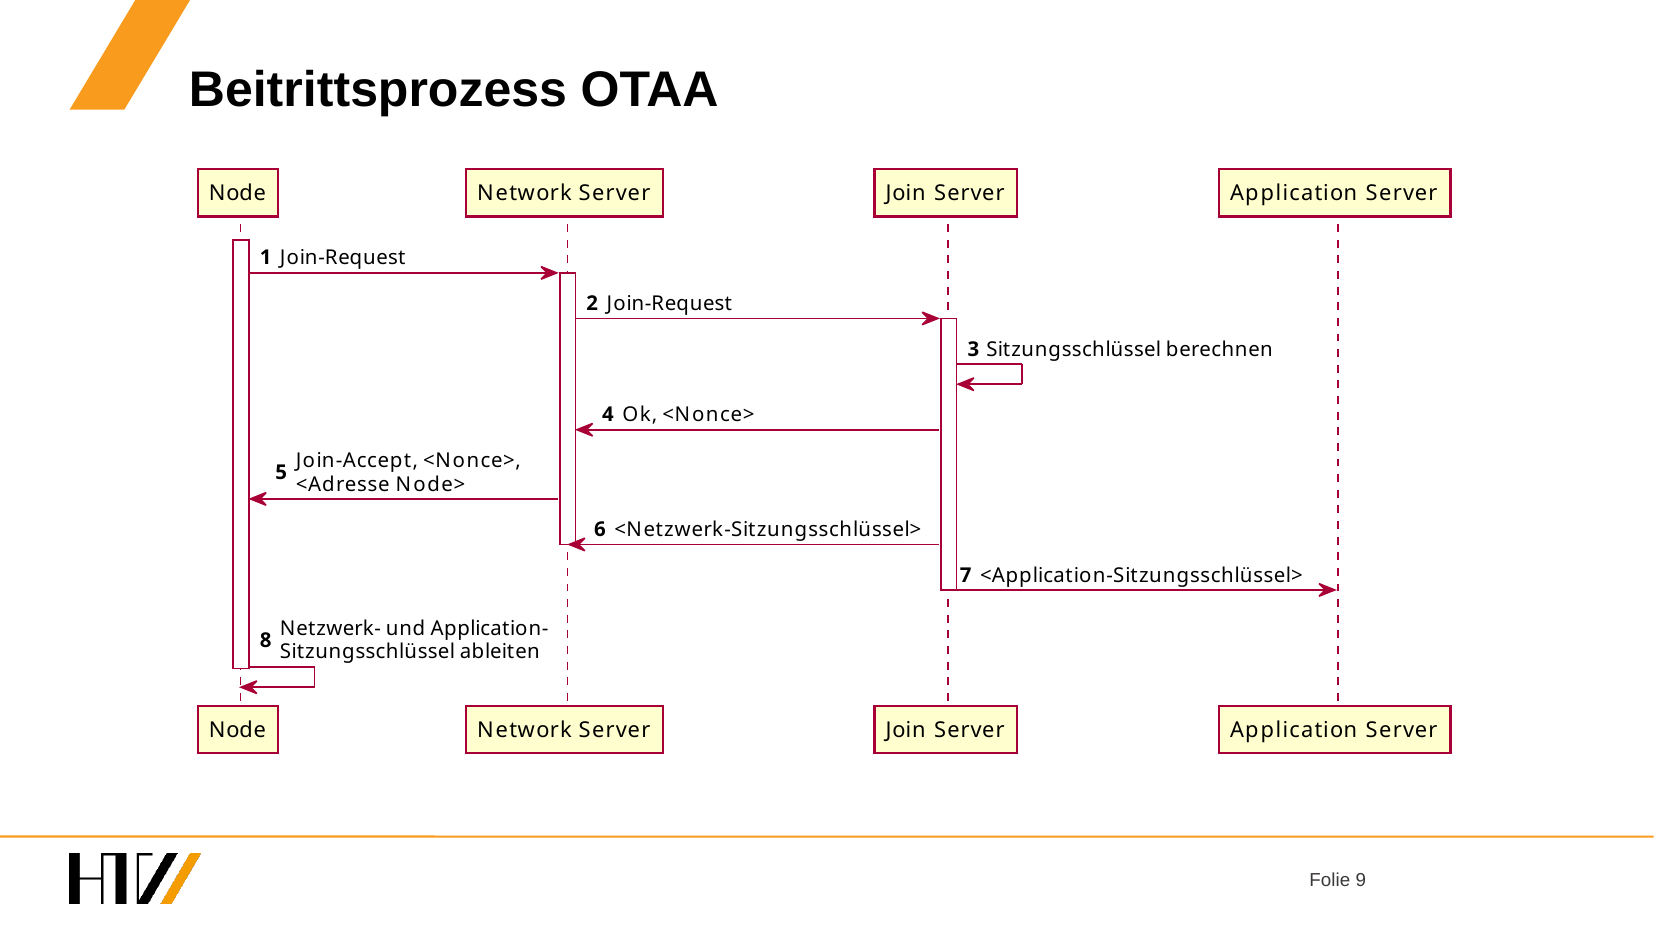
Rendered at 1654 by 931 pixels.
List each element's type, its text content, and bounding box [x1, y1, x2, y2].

picture [69, 853, 201, 904]
title Beitrittsprozess OTAA [188, 32, 1574, 118]
picture [189, 160, 1473, 775]
slide_number Folie <Foliennummer> [1281, 853, 1395, 904]
